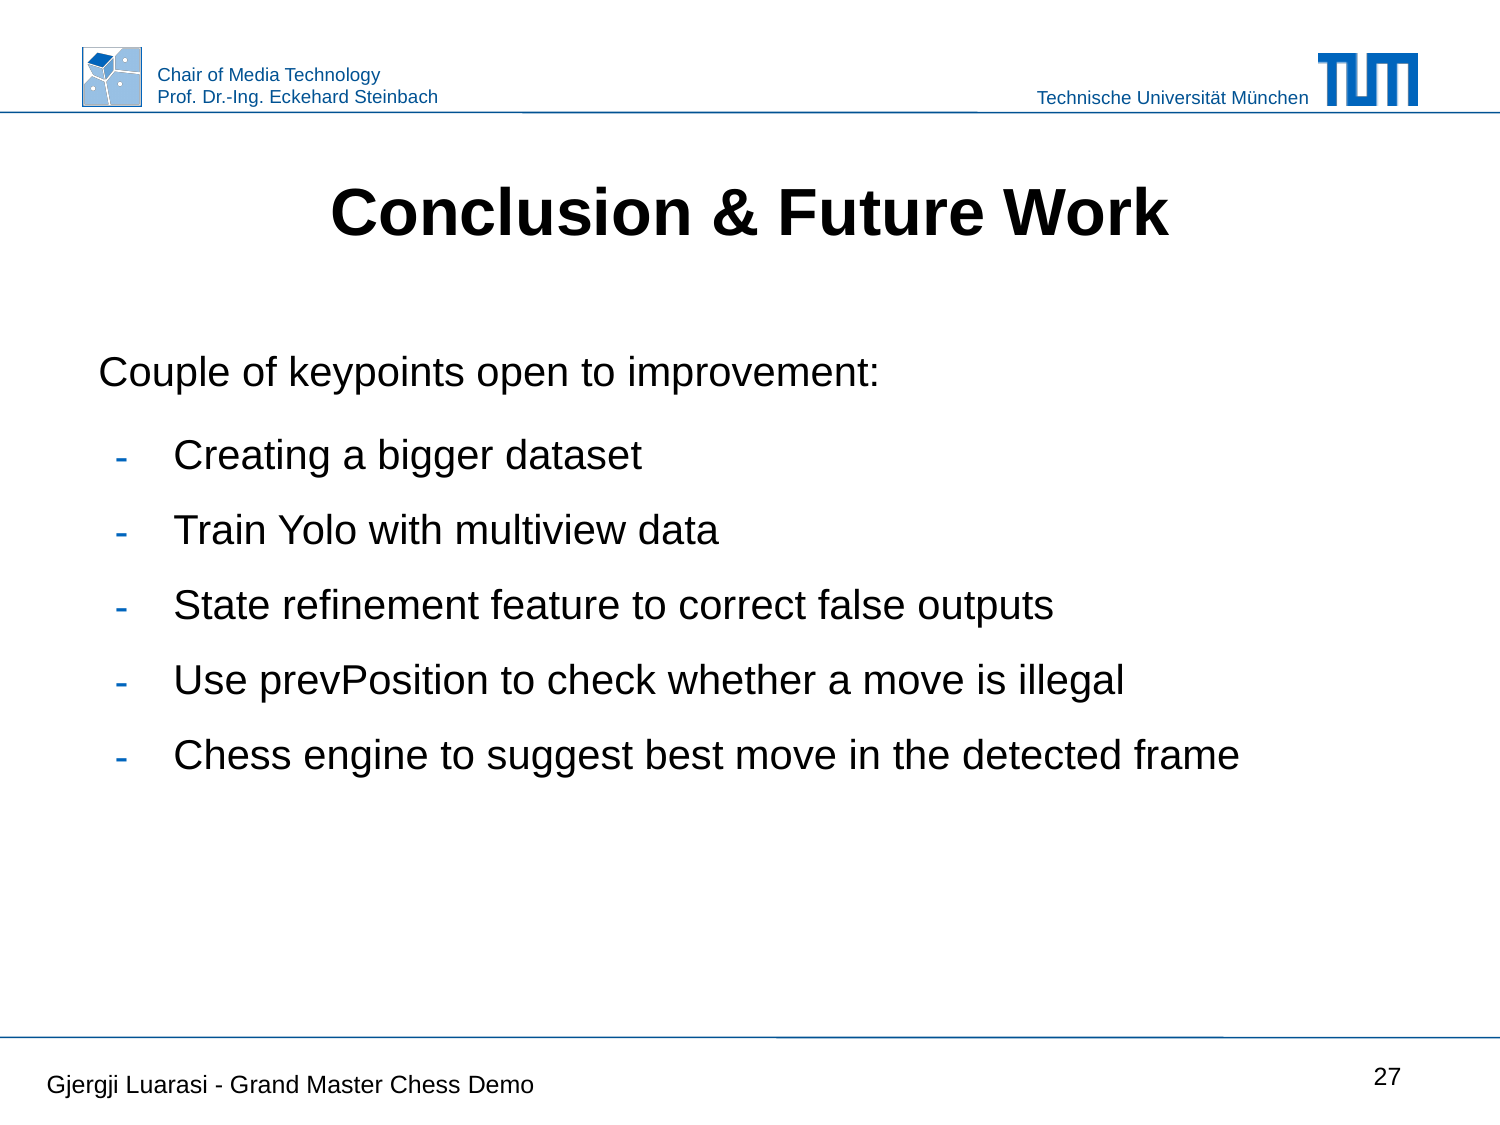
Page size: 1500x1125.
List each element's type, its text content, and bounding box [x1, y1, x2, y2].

list Couple of keypoints open to improvement: Creating a bigger dataset Train Yolo with multiview data State refinement feature to correct false outputs Use prevPosition to check whether a move is illegal Chess engine to suggest best move in the detected frame [83, 312, 1417, 941]
title Conclusion & Future Work [83, 161, 1417, 261]
picture [1318, 53, 1418, 106]
picture [82, 47, 142, 107]
slide_number <number> [1220, 1050, 1417, 1100]
text_box Gjergji Luarasi - Grand Master Chess Demo [31, 1053, 845, 1114]
